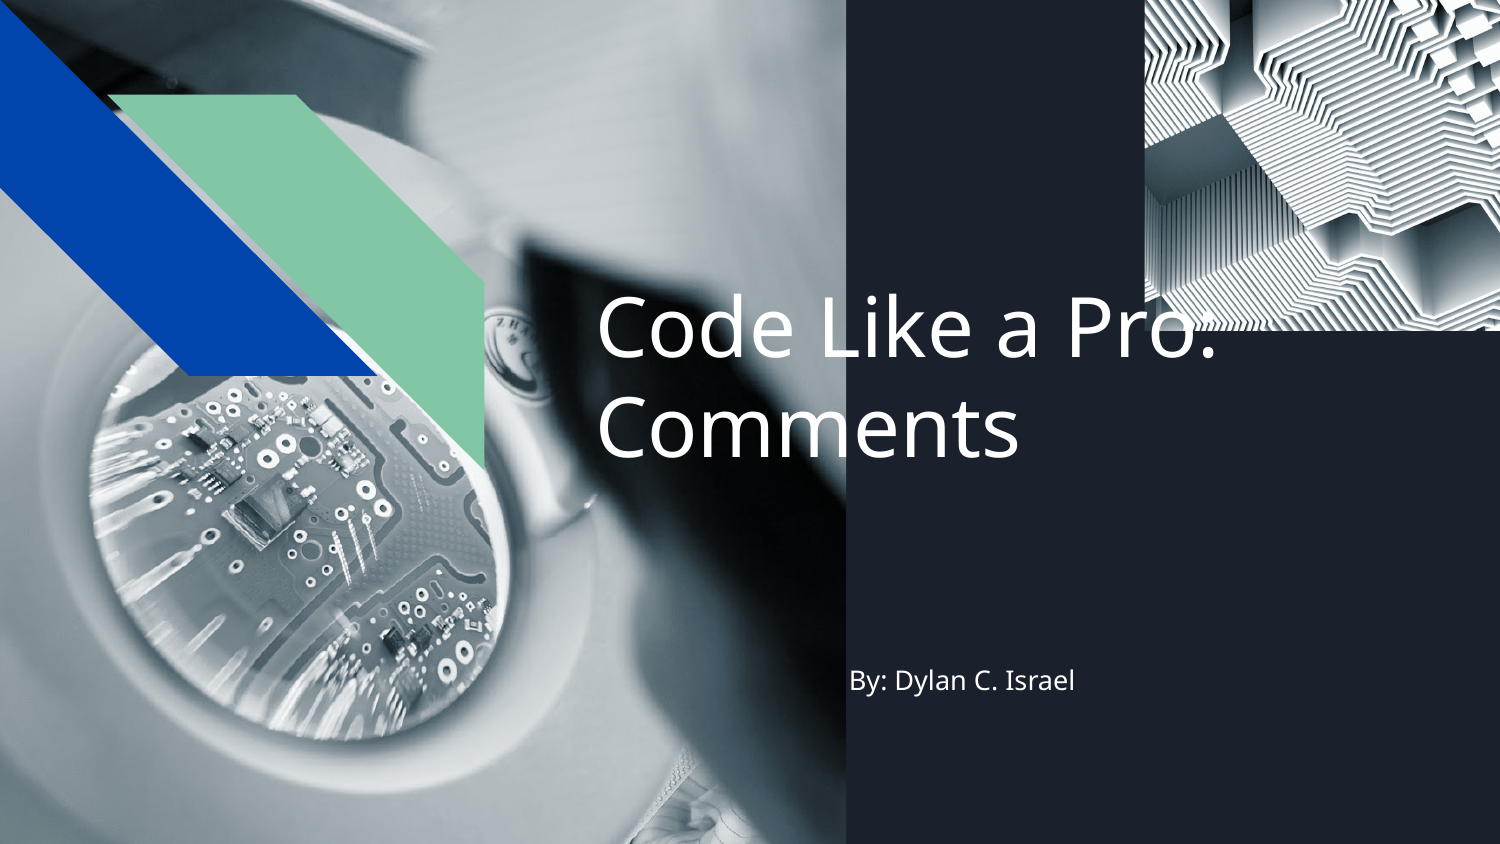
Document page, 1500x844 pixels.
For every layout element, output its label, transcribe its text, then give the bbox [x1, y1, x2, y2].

title Code Like a Pro: Comments [580, 258, 1404, 518]
picture [10, 0, 438, 197]
picture [1365, 0, 1500, 189]
subtitle By: Dylan C. Israel [833, 643, 1404, 780]
